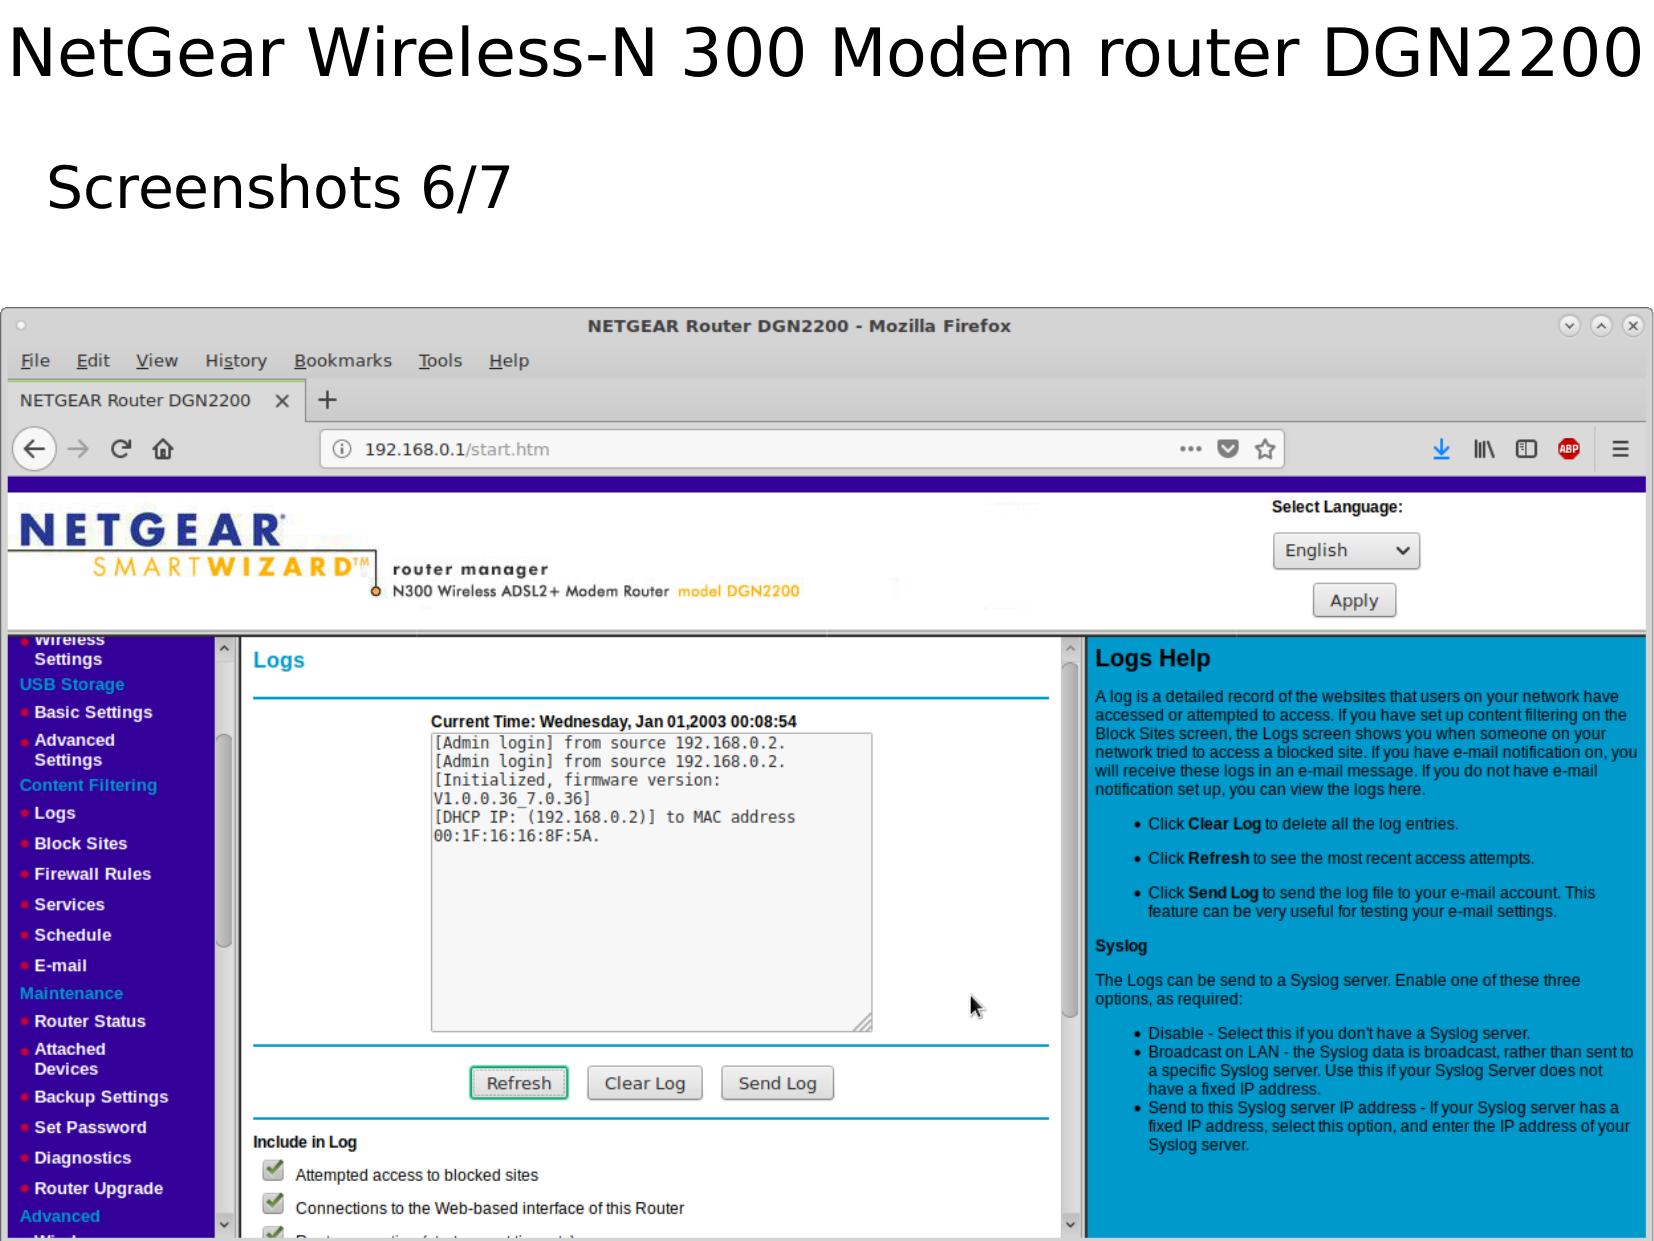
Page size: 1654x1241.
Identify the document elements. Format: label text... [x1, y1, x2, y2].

picture [0, 307, 1654, 1241]
title NetGear Wireless-N 300 Modem router DGN2200 [5, 1, 1648, 106]
text_box Screenshots 6/7 [46, 141, 1535, 237]
